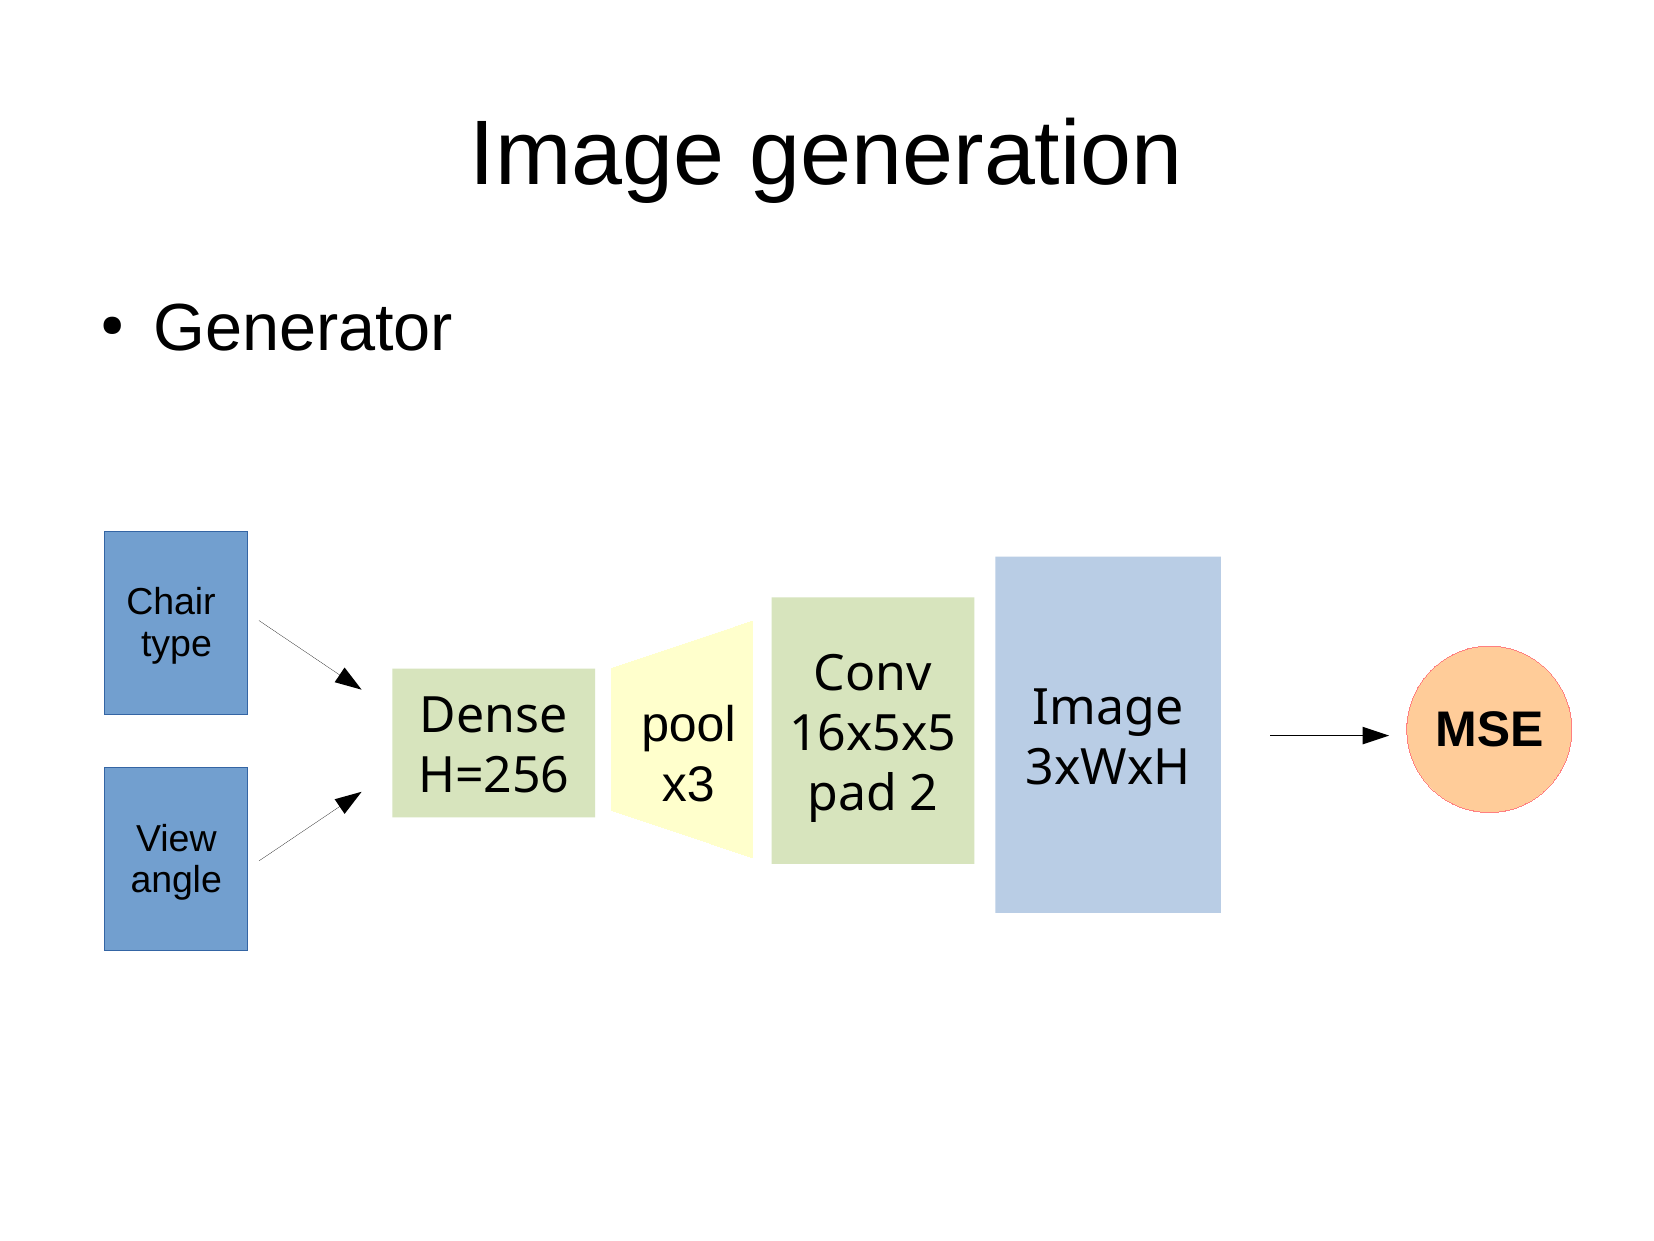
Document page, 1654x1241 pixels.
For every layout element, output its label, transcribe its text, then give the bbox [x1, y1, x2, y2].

list Generator [82, 290, 1571, 1010]
text_box Chair type [104, 531, 248, 715]
text_box View angle [104, 767, 248, 951]
text_box Conv 16x5x5 pad 2 [771, 597, 975, 864]
text_box MSE [1406, 646, 1572, 813]
title Image generation [82, 49, 1571, 257]
text_box Image 3xWxH [995, 556, 1221, 913]
text_box pool x3 [626, 683, 751, 812]
text_box [611, 621, 753, 858]
text_box Dense H=256 [392, 668, 596, 818]
